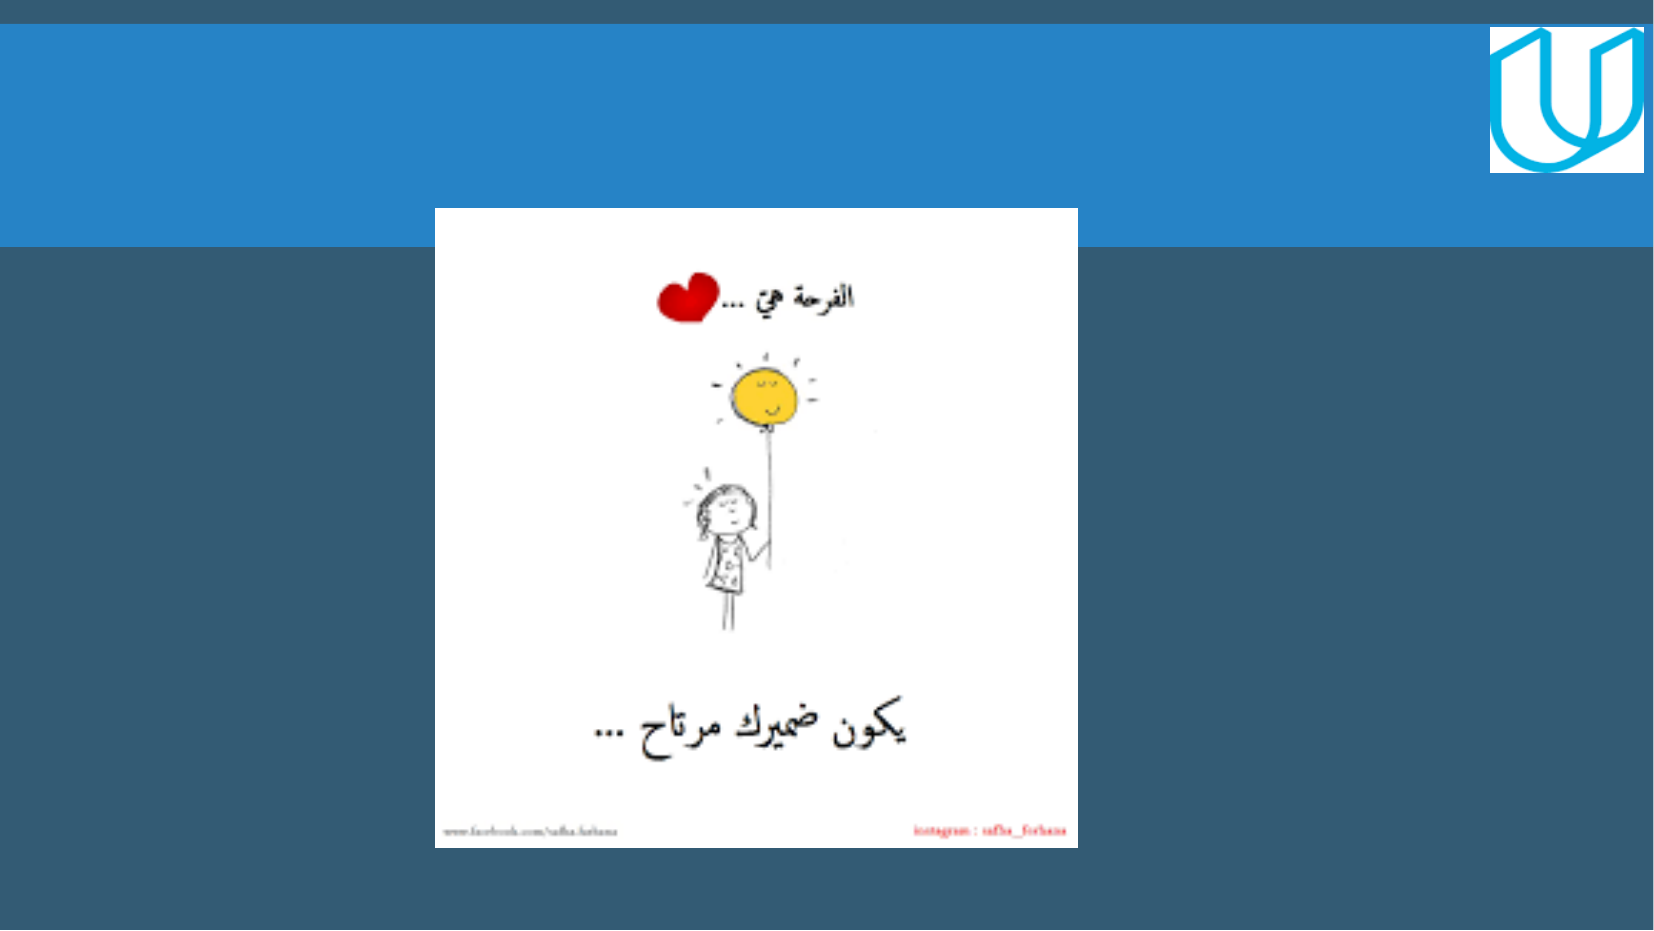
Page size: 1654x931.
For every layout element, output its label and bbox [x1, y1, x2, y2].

picture [1598, 39, 1632, 138]
picture [1490, 126, 1542, 173]
picture [1490, 27, 1644, 138]
picture [1552, 104, 1644, 173]
picture [435, 208, 1078, 848]
picture [1502, 39, 1580, 163]
